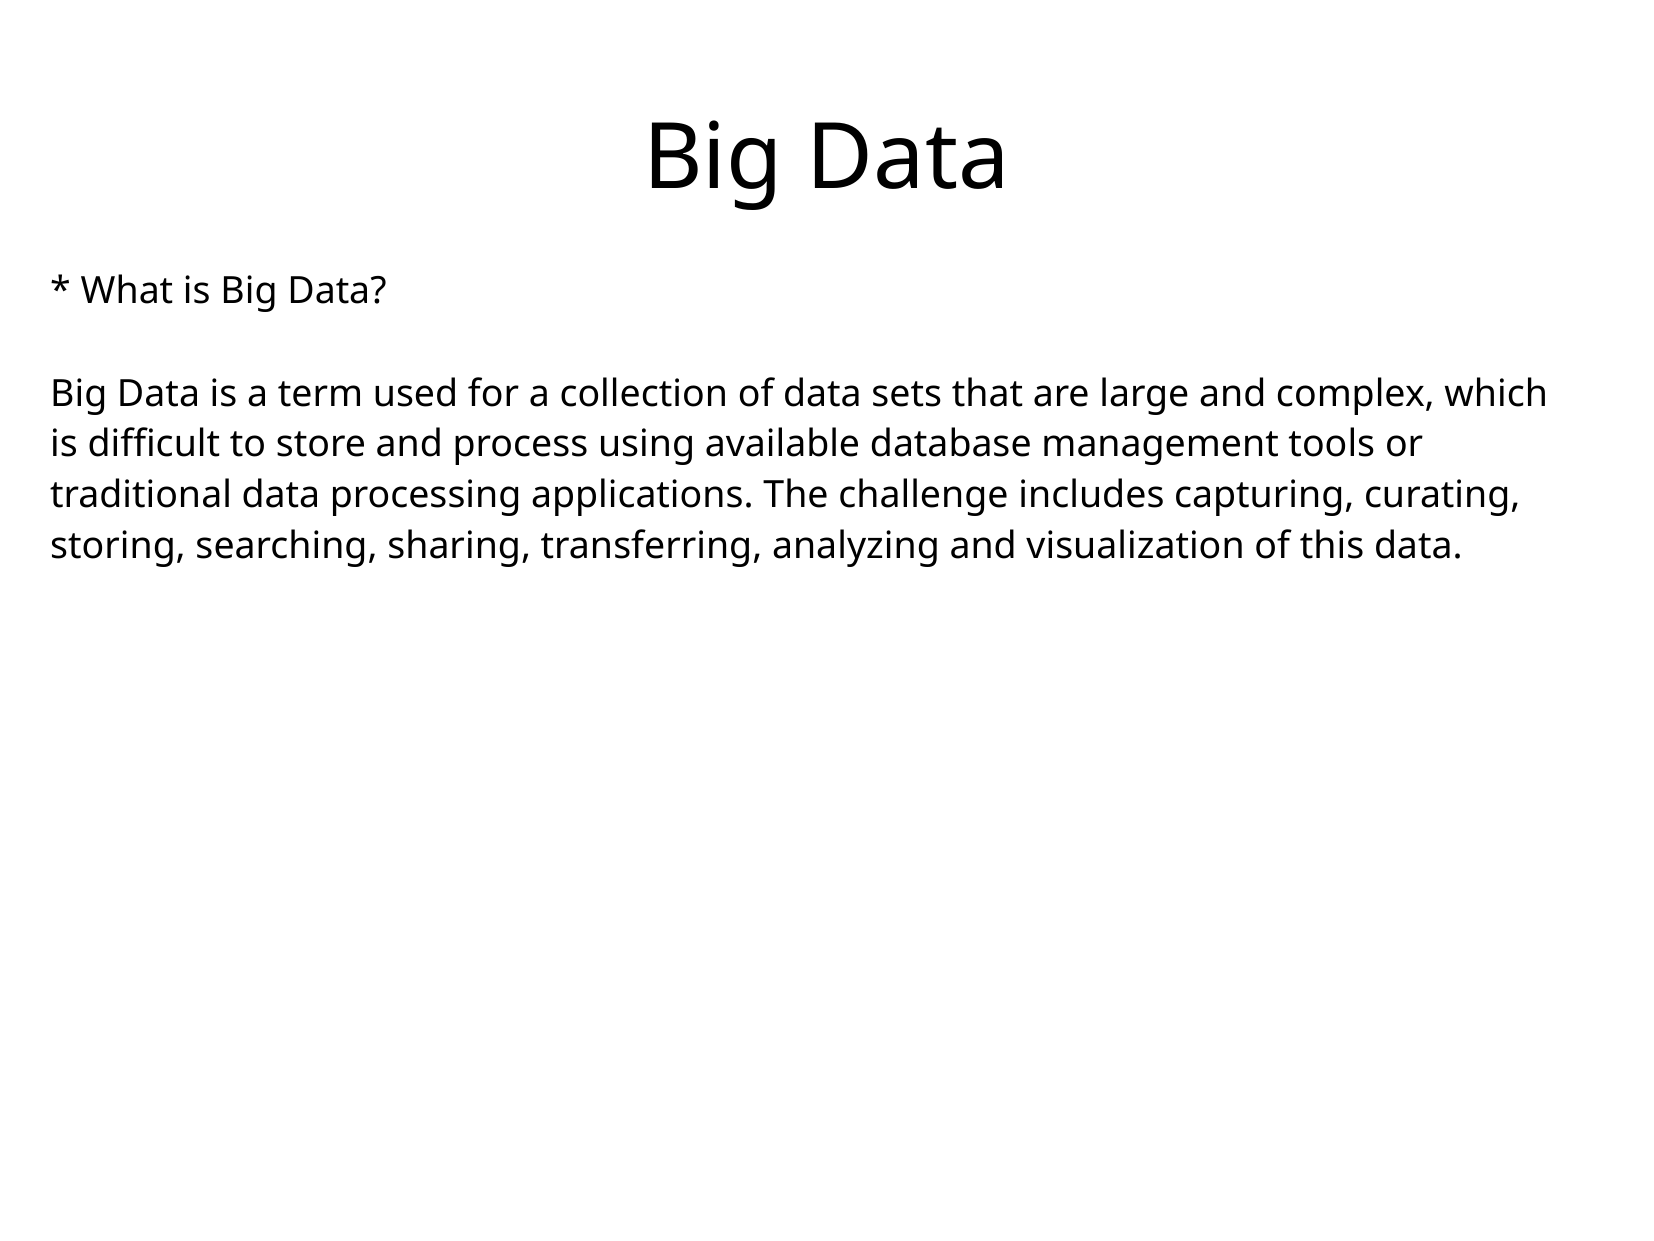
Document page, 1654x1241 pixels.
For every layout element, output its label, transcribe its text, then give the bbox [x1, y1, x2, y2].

title Big Data [82, 49, 1571, 256]
text_box * What is Big Data? Big Data is a term used for a collection of data sets that are large and complex, which is difficult to store and process using available database management tools or traditional data processing applications. The challenge includes capturing, curating, storing, searching, sharing, transferring, analyzing and visualization of this data. [35, 256, 1571, 620]
